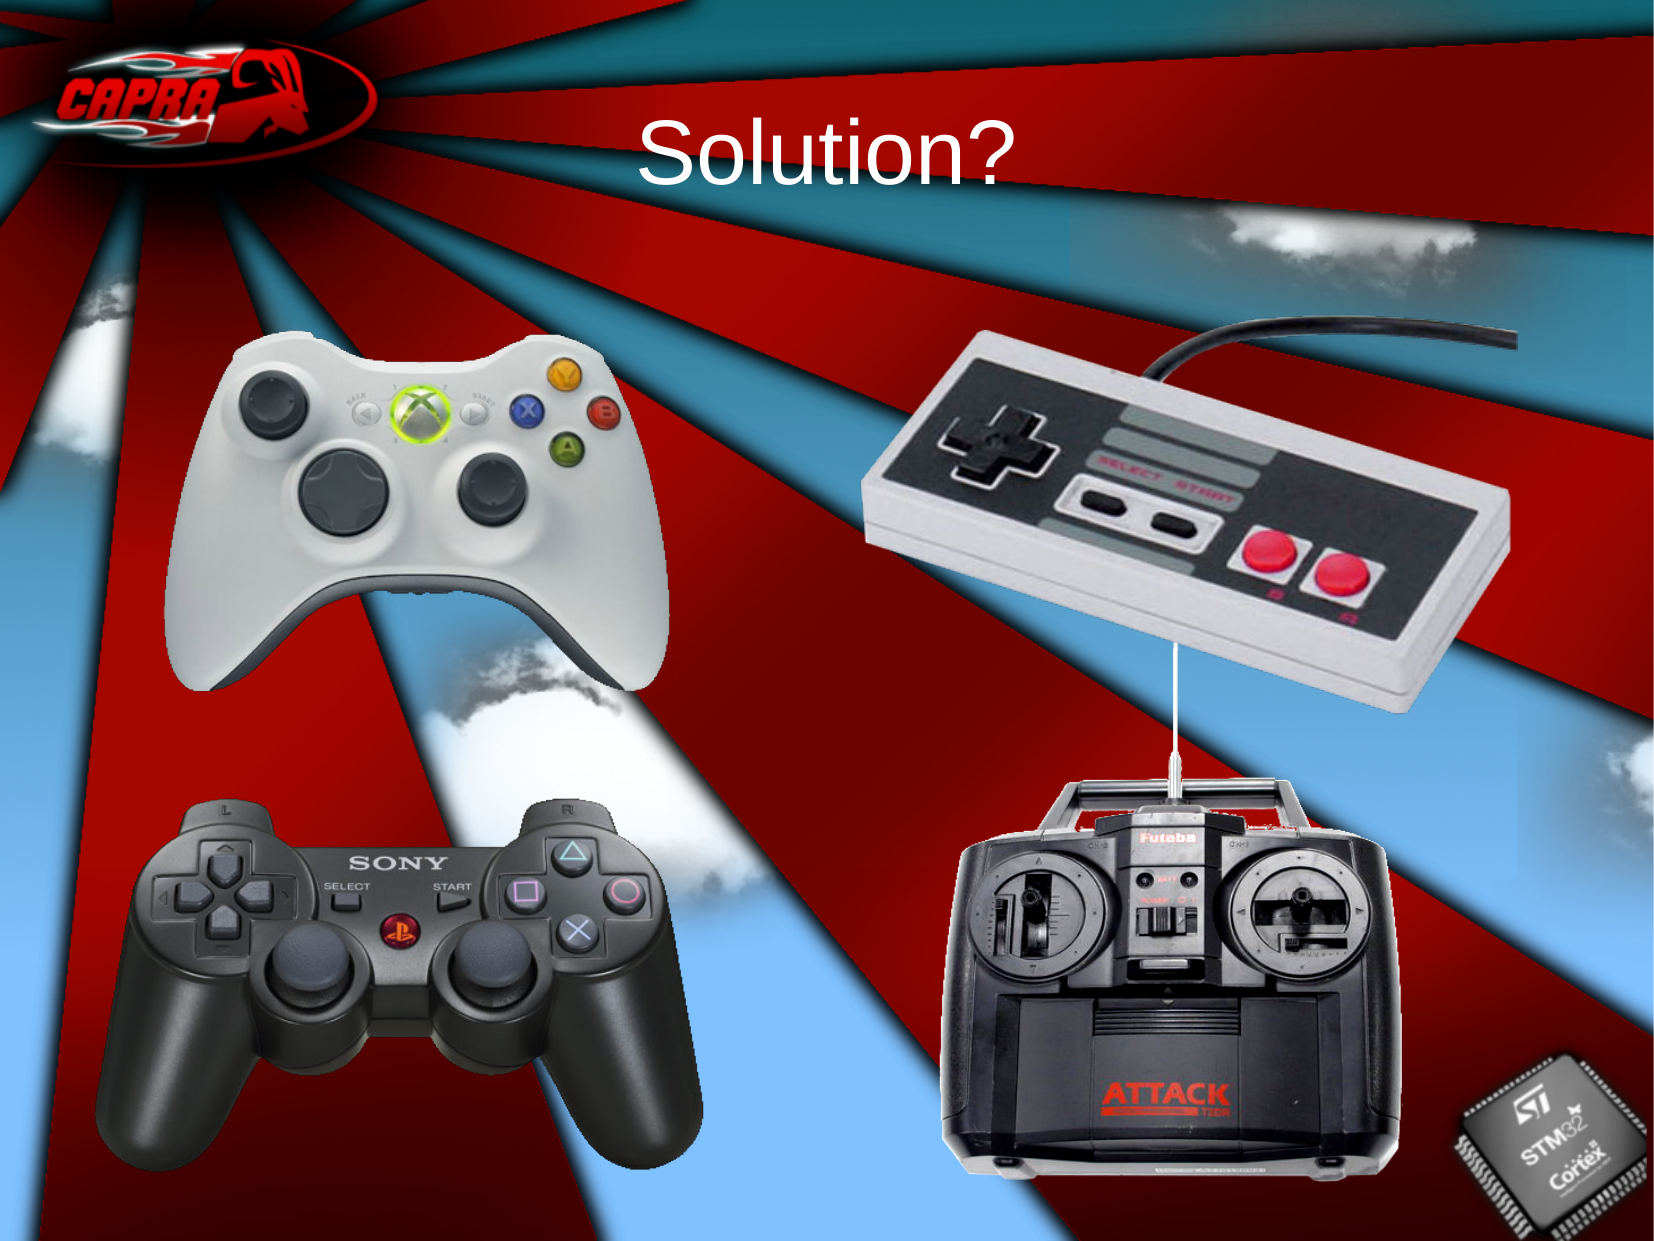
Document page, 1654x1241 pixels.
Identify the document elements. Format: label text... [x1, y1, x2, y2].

picture [0, 0, 1654, 1241]
title Solution? [82, 56, 1571, 250]
